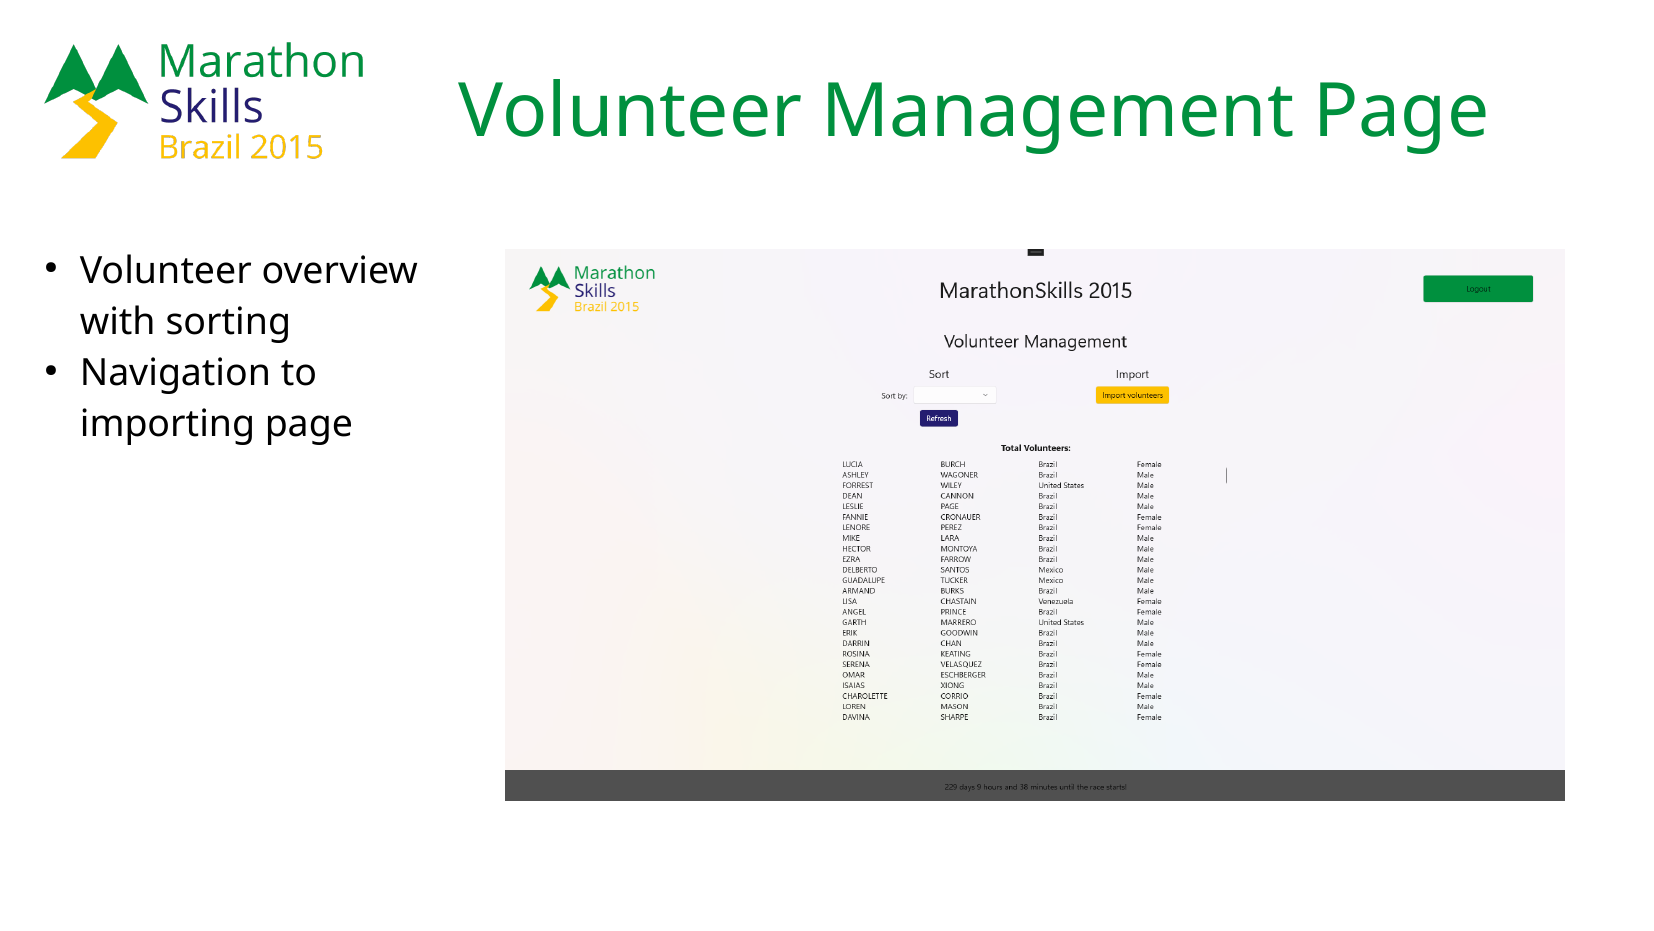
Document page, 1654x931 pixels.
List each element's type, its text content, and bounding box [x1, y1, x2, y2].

text_box Volunteer overview with sorting Navigation to importing page [29, 236, 443, 827]
title Volunteer Management Page [413, 1, 1536, 213]
picture [505, 249, 1565, 801]
picture [29, 29, 384, 173]
